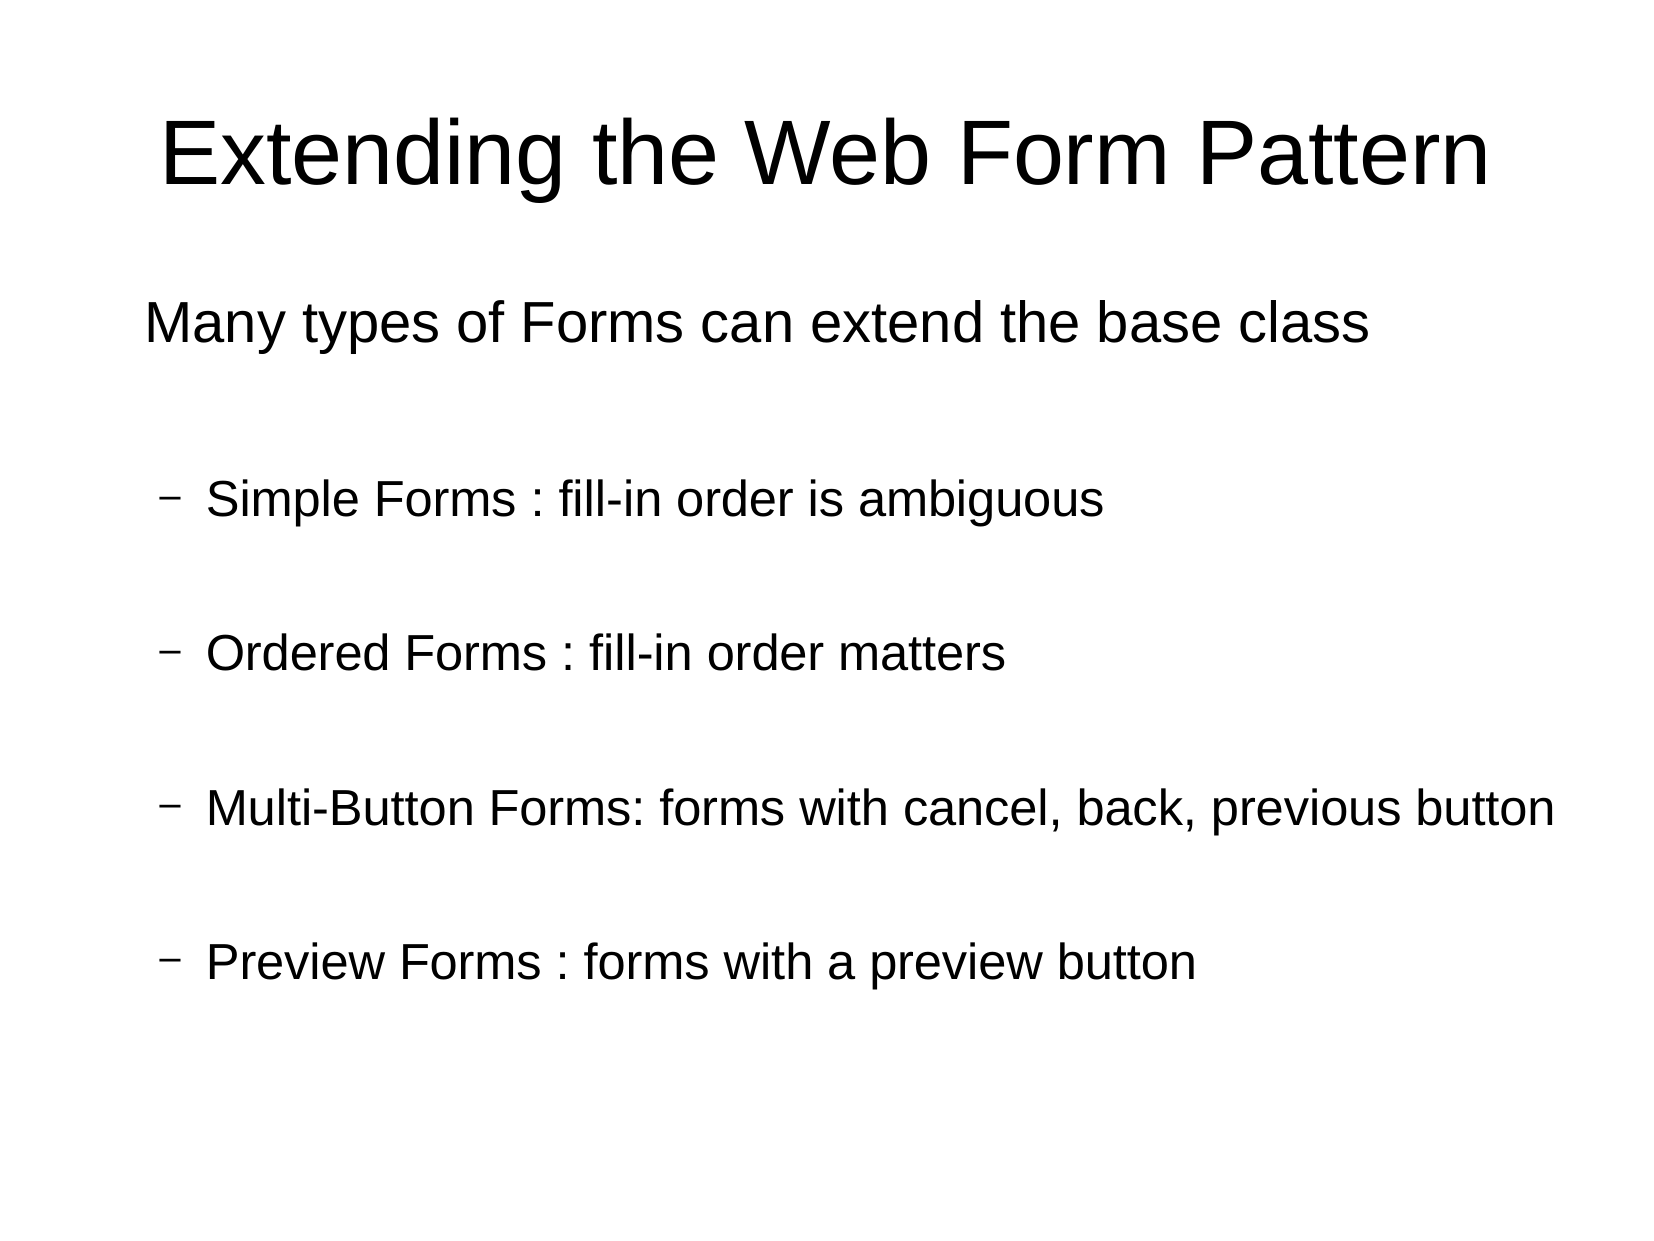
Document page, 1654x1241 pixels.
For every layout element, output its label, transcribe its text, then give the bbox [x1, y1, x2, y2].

list Many types of Forms can extend the base class Simple Forms : fill-in order is ambiguous Ordered Forms : fill-in order matters Multi-Button Forms: forms with cancel, back, previous button Preview Forms : forms with a preview button [82, 290, 1571, 1010]
title Extending the Web Form Pattern [82, 49, 1571, 257]
